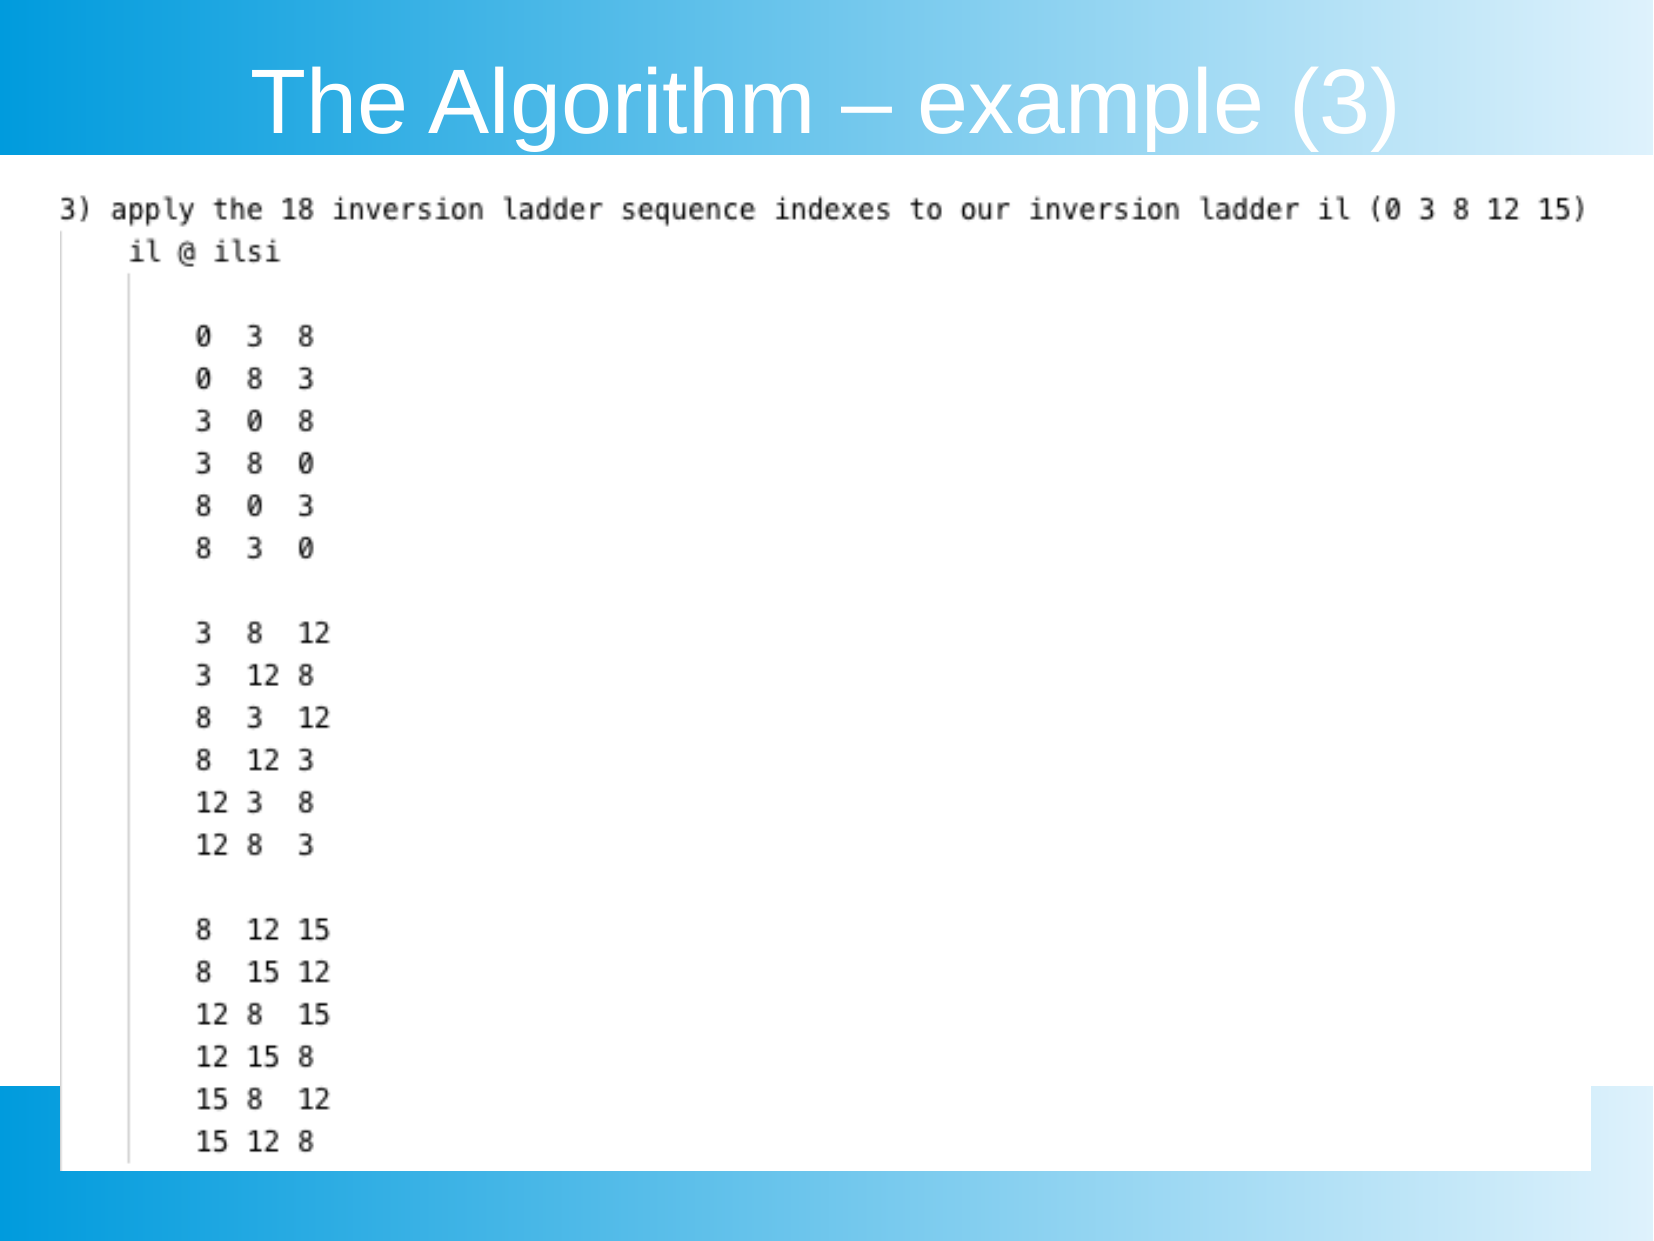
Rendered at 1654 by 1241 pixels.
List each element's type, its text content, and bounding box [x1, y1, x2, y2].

picture [60, 194, 1591, 1241]
title The Algorithm – example (3) [82, 49, 1571, 155]
